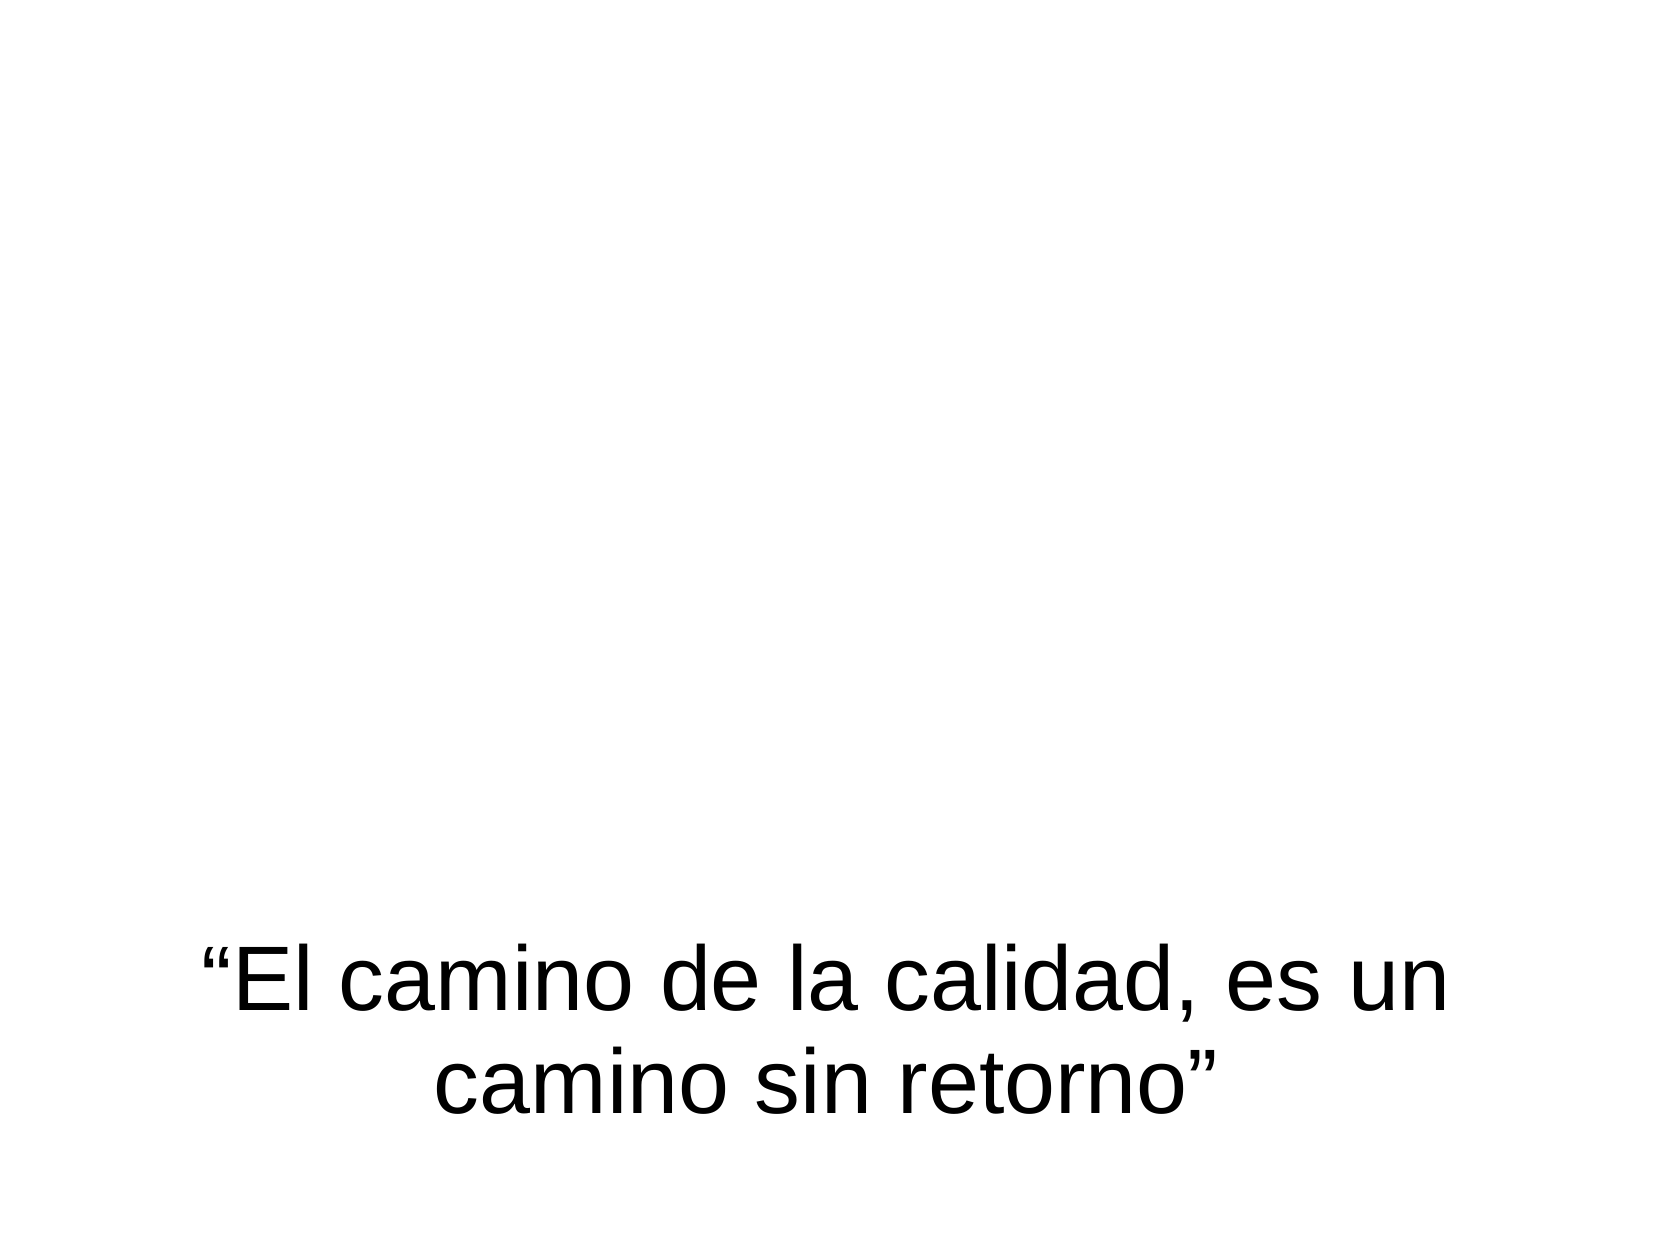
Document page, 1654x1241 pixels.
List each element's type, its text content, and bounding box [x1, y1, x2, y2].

title “El camino de la calidad, es un camino sin retorno” [82, 926, 1571, 1134]
